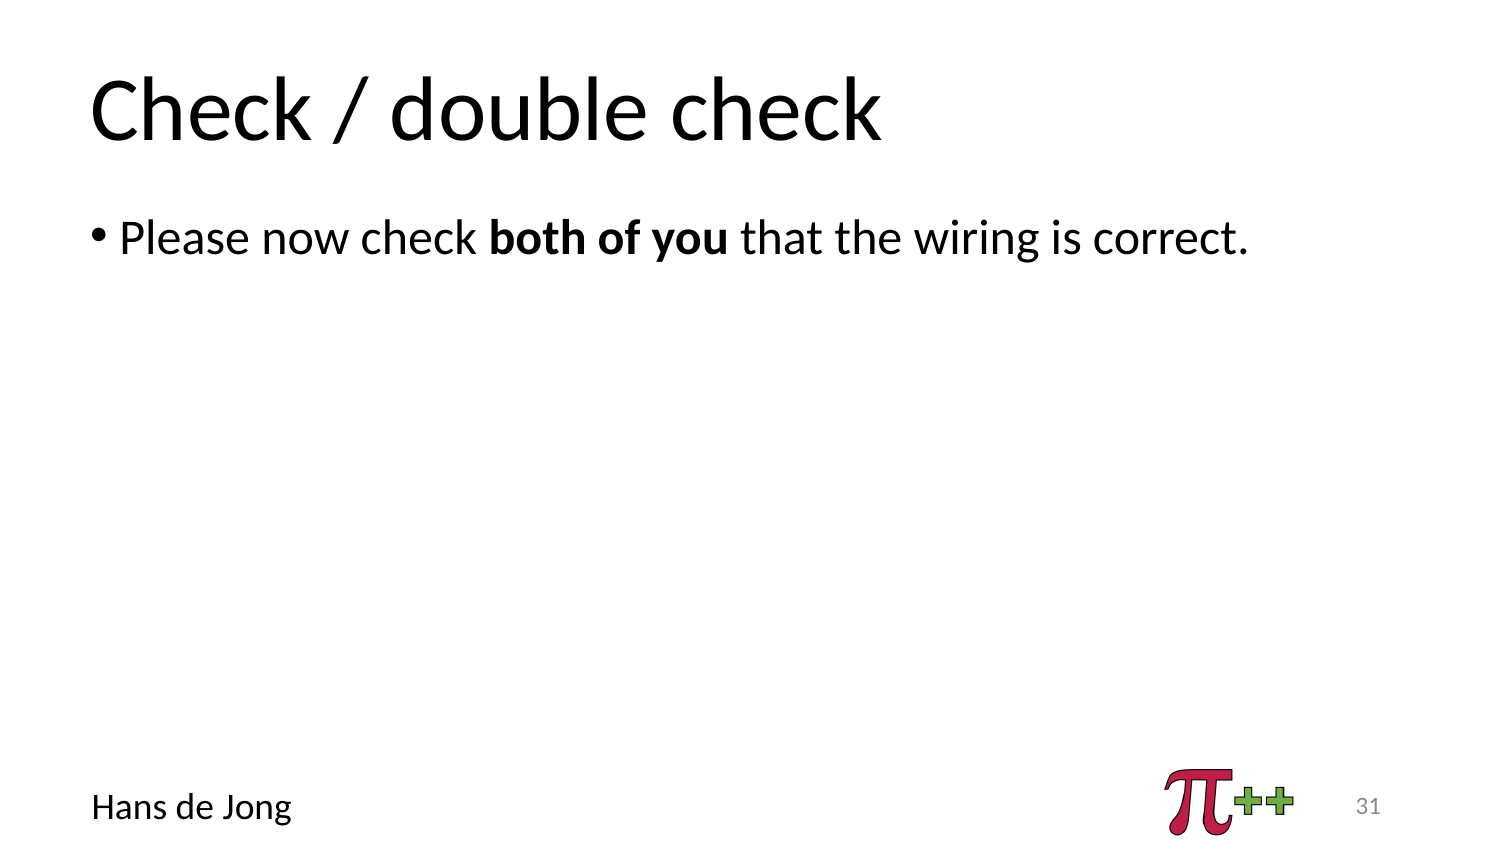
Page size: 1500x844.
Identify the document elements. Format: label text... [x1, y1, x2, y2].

title Check / double check [75, 33, 1426, 175]
text_box 31 [1340, 782, 1426, 827]
list Please now check both of you that the wiring is correct. [75, 196, 1426, 754]
